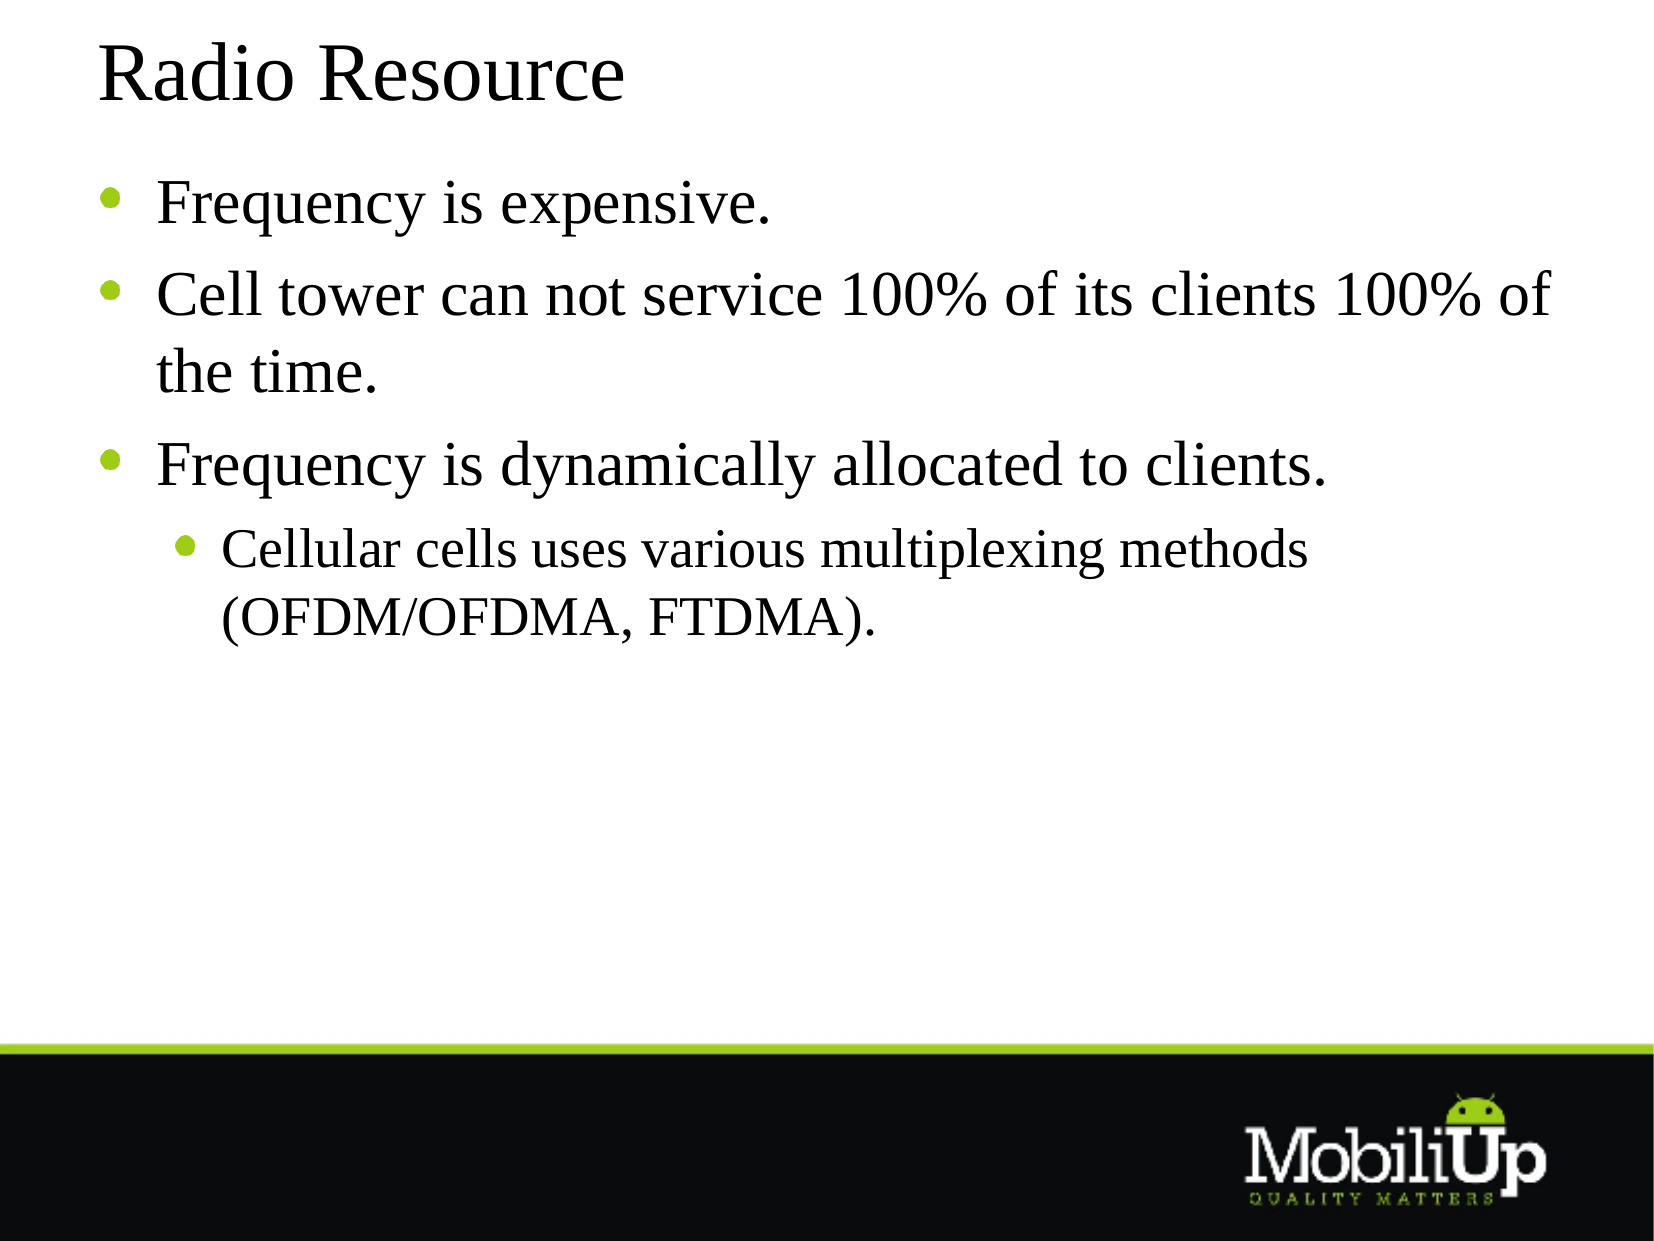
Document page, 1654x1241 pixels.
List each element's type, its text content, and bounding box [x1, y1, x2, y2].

title Radio Resource [82, 9, 1571, 125]
list Frequency is expensive. Cell tower can not service 100% of its clients 100% of the time. Frequency is dynamically allocated to clients. Cellular cells uses various multiplexing methods (OFDM/OFDMA, FTDMA). [85, 151, 1574, 871]
picture [0, 0, 1654, 1241]
